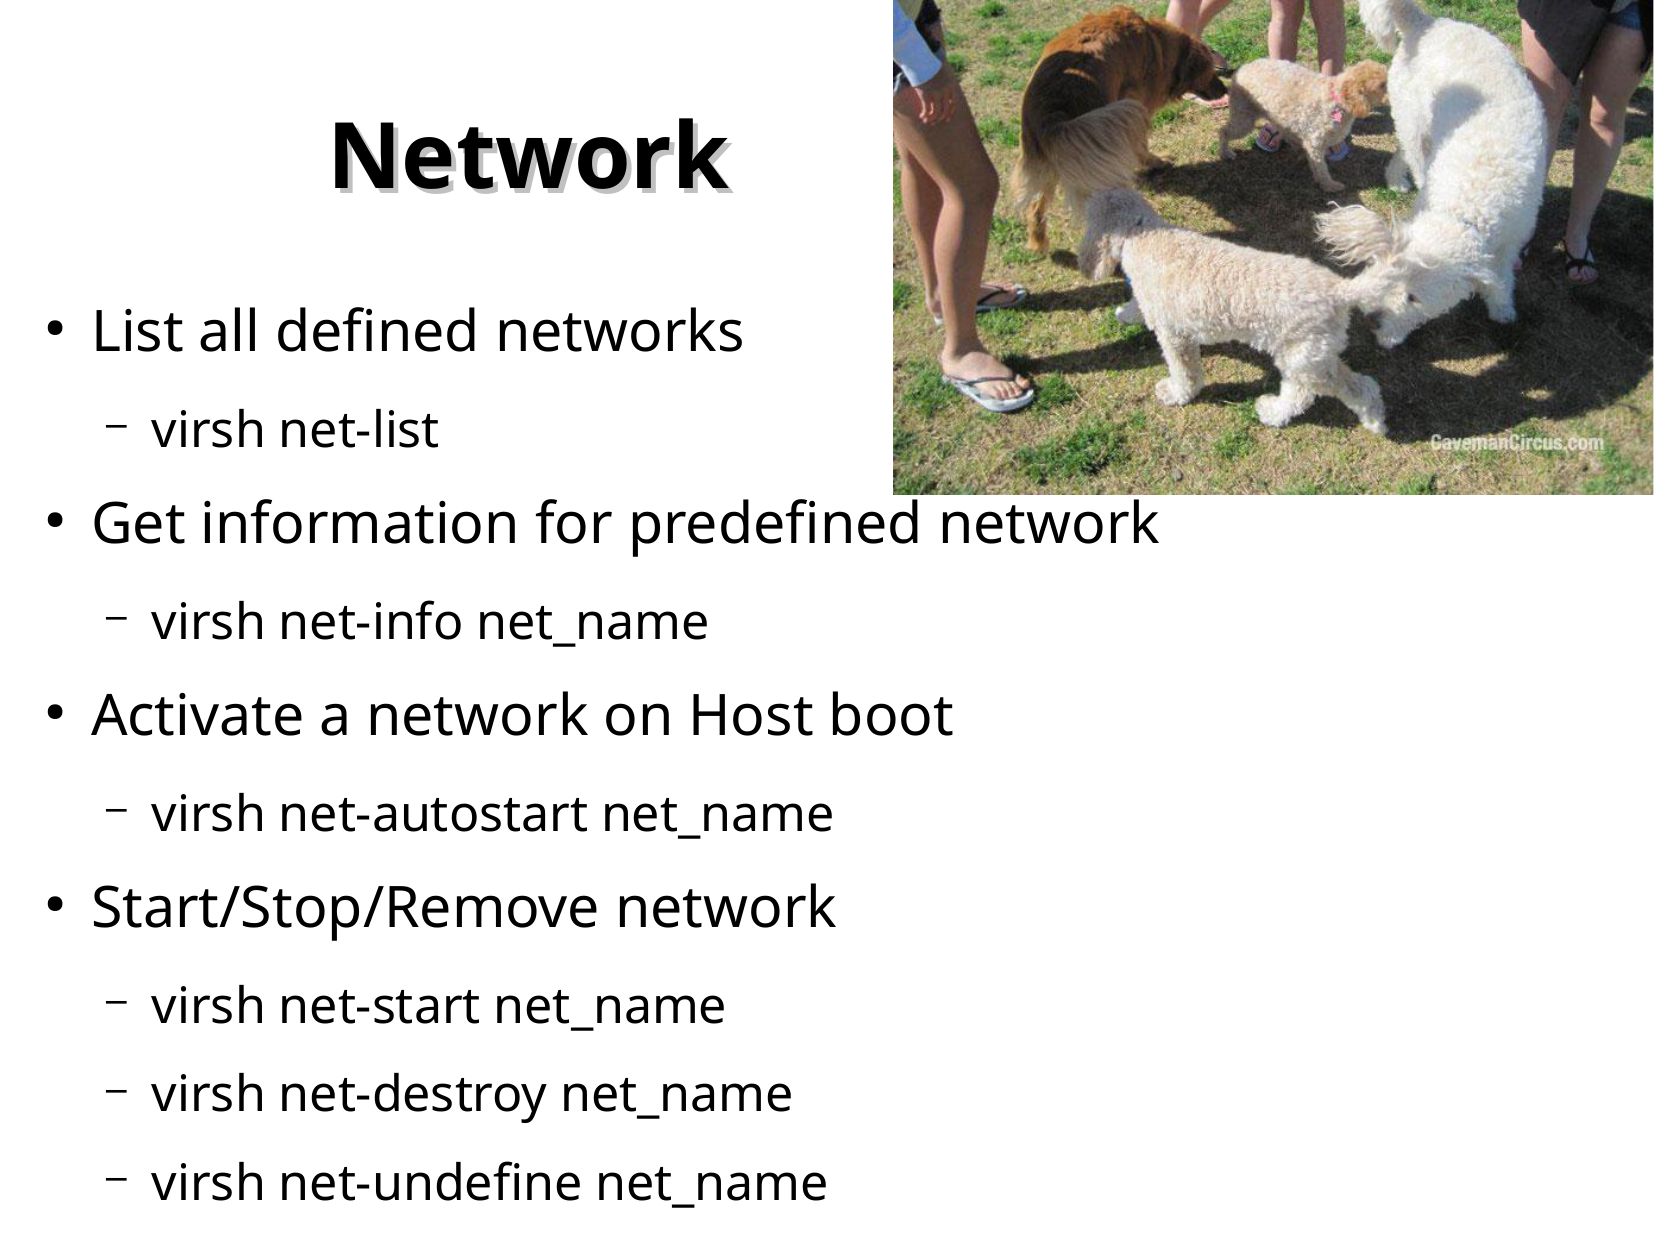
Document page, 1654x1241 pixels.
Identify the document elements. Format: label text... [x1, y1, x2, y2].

list List all defined networks virsh net-list Get information for predefined network virsh net-info net_name Activate a network on Host boot virsh net-autostart net_name Start/Stop/Remove network virsh net-start net_name virsh net-destroy net_name virsh net-undefine net_name [30, 290, 1621, 1216]
title Network [82, 49, 976, 257]
picture [893, 0, 1654, 496]
